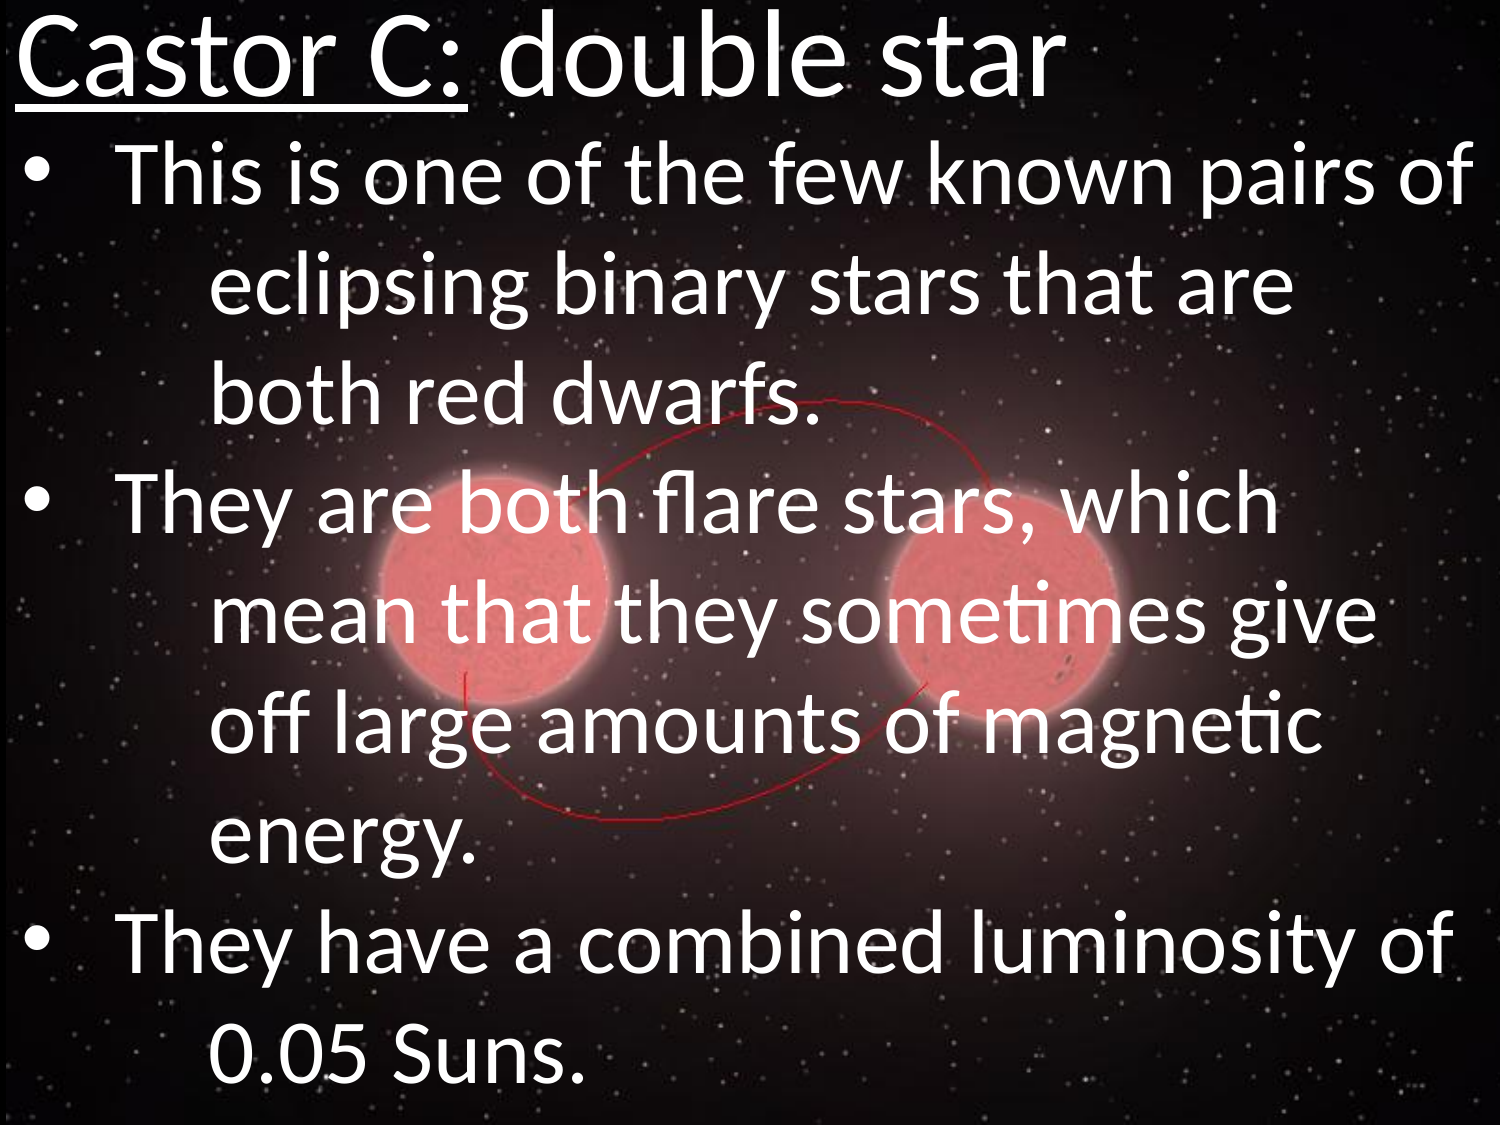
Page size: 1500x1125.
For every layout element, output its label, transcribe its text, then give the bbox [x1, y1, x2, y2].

text_box This is one of the few known pairs of eclipsing binary stars that are both red dwarfs. They are both flare stars, which mean that they sometimes give off large amounts of magnetic energy. They have a combined luminosity of 0.05 Suns. [6, 131, 1500, 1125]
text_box Castor C: double star [0, 0, 1500, 131]
